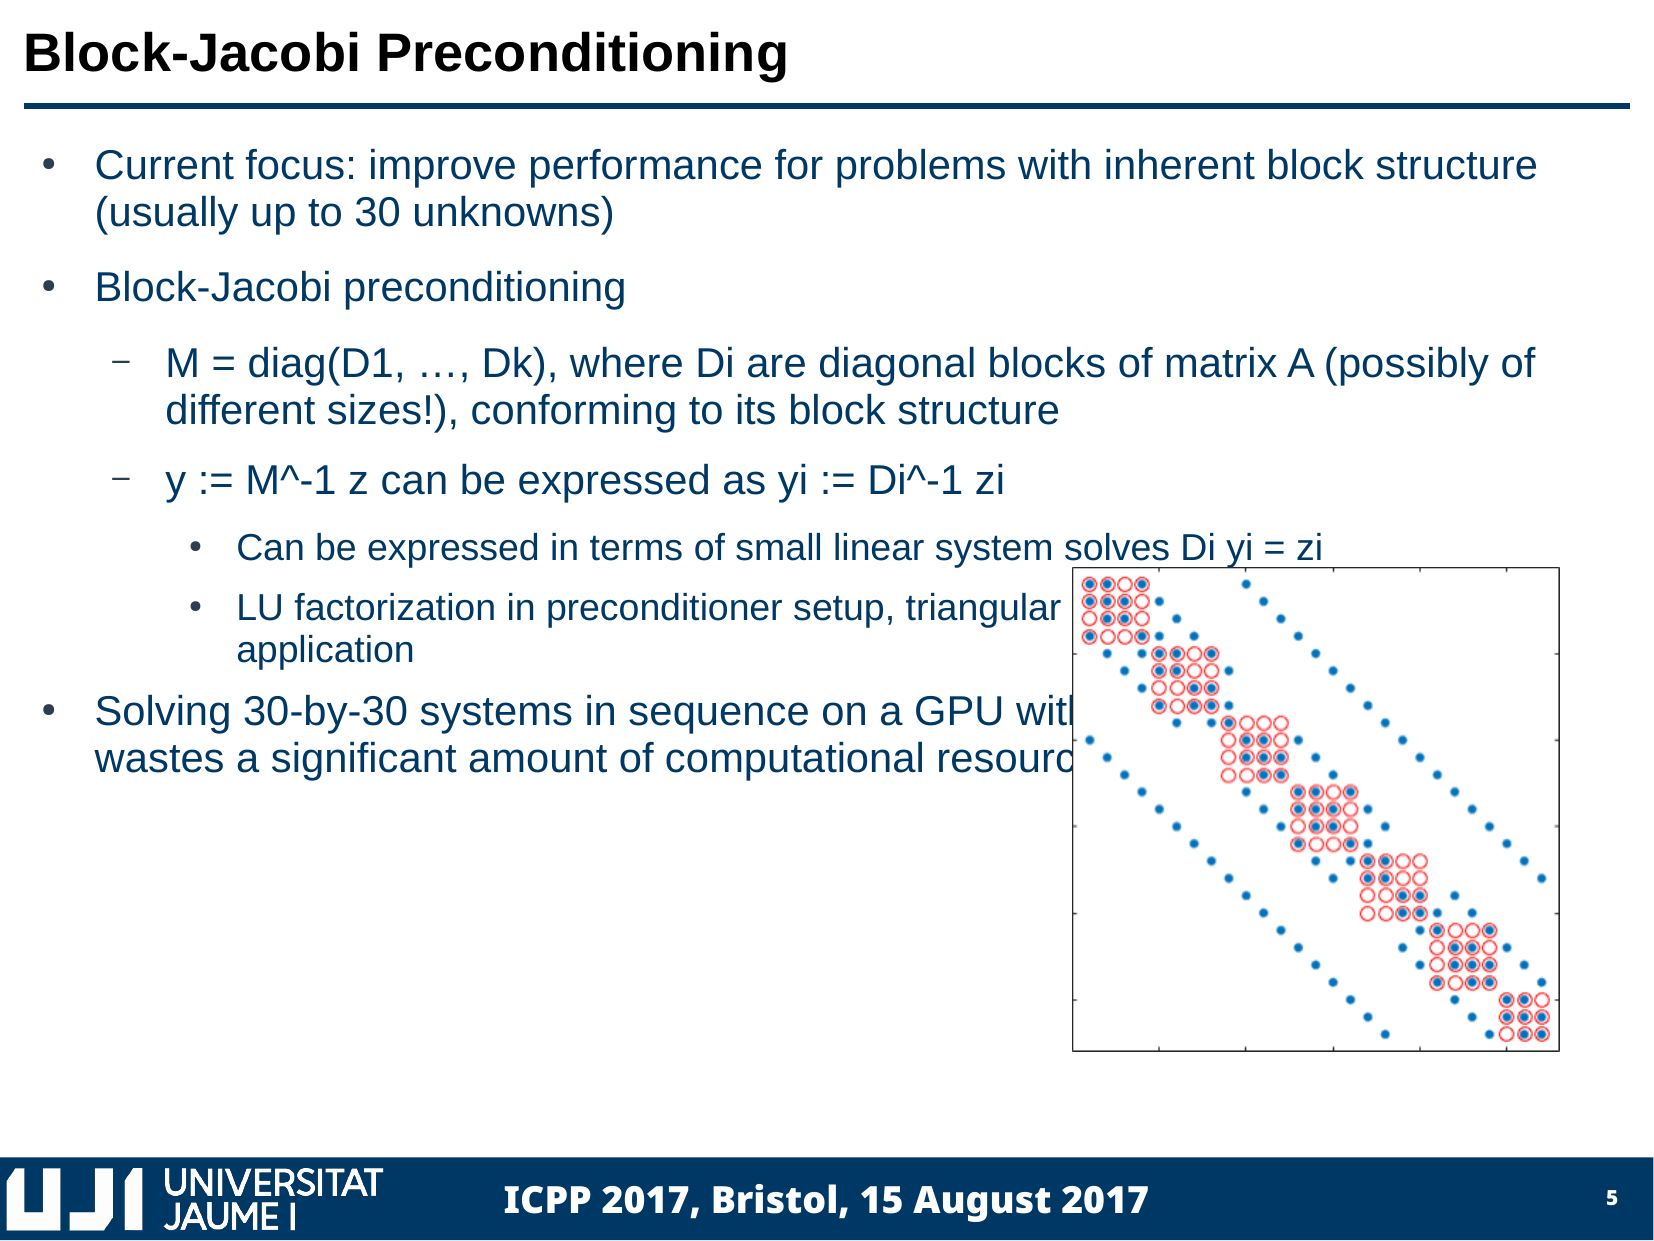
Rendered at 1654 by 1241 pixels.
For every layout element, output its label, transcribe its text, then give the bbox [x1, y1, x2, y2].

title Block-Jacobi Preconditioning [23, 0, 1630, 107]
picture [1072, 567, 1560, 1052]
list Current focus: improve performance for problems with inherent block structure (usually up to 30 unknowns) Block-Jacobi preconditioning M = diag(D1, …, Dk), where Di are diagonal blocks of matrix A (possibly of different sizes!), conforming to its block structure y := M^-1 z can be expressed as yi := Di^-1 zi Can be expressed in terms of small linear system solves Di yi = zi LU factorization in preconditioner setup, triangular solves in preconditioner application Solving 30-by-30 systems in sequence on a GPU with several thousand cores wastes a significant amount of computational resources [23, 141, 1630, 1134]
picture [0, 1158, 390, 1241]
